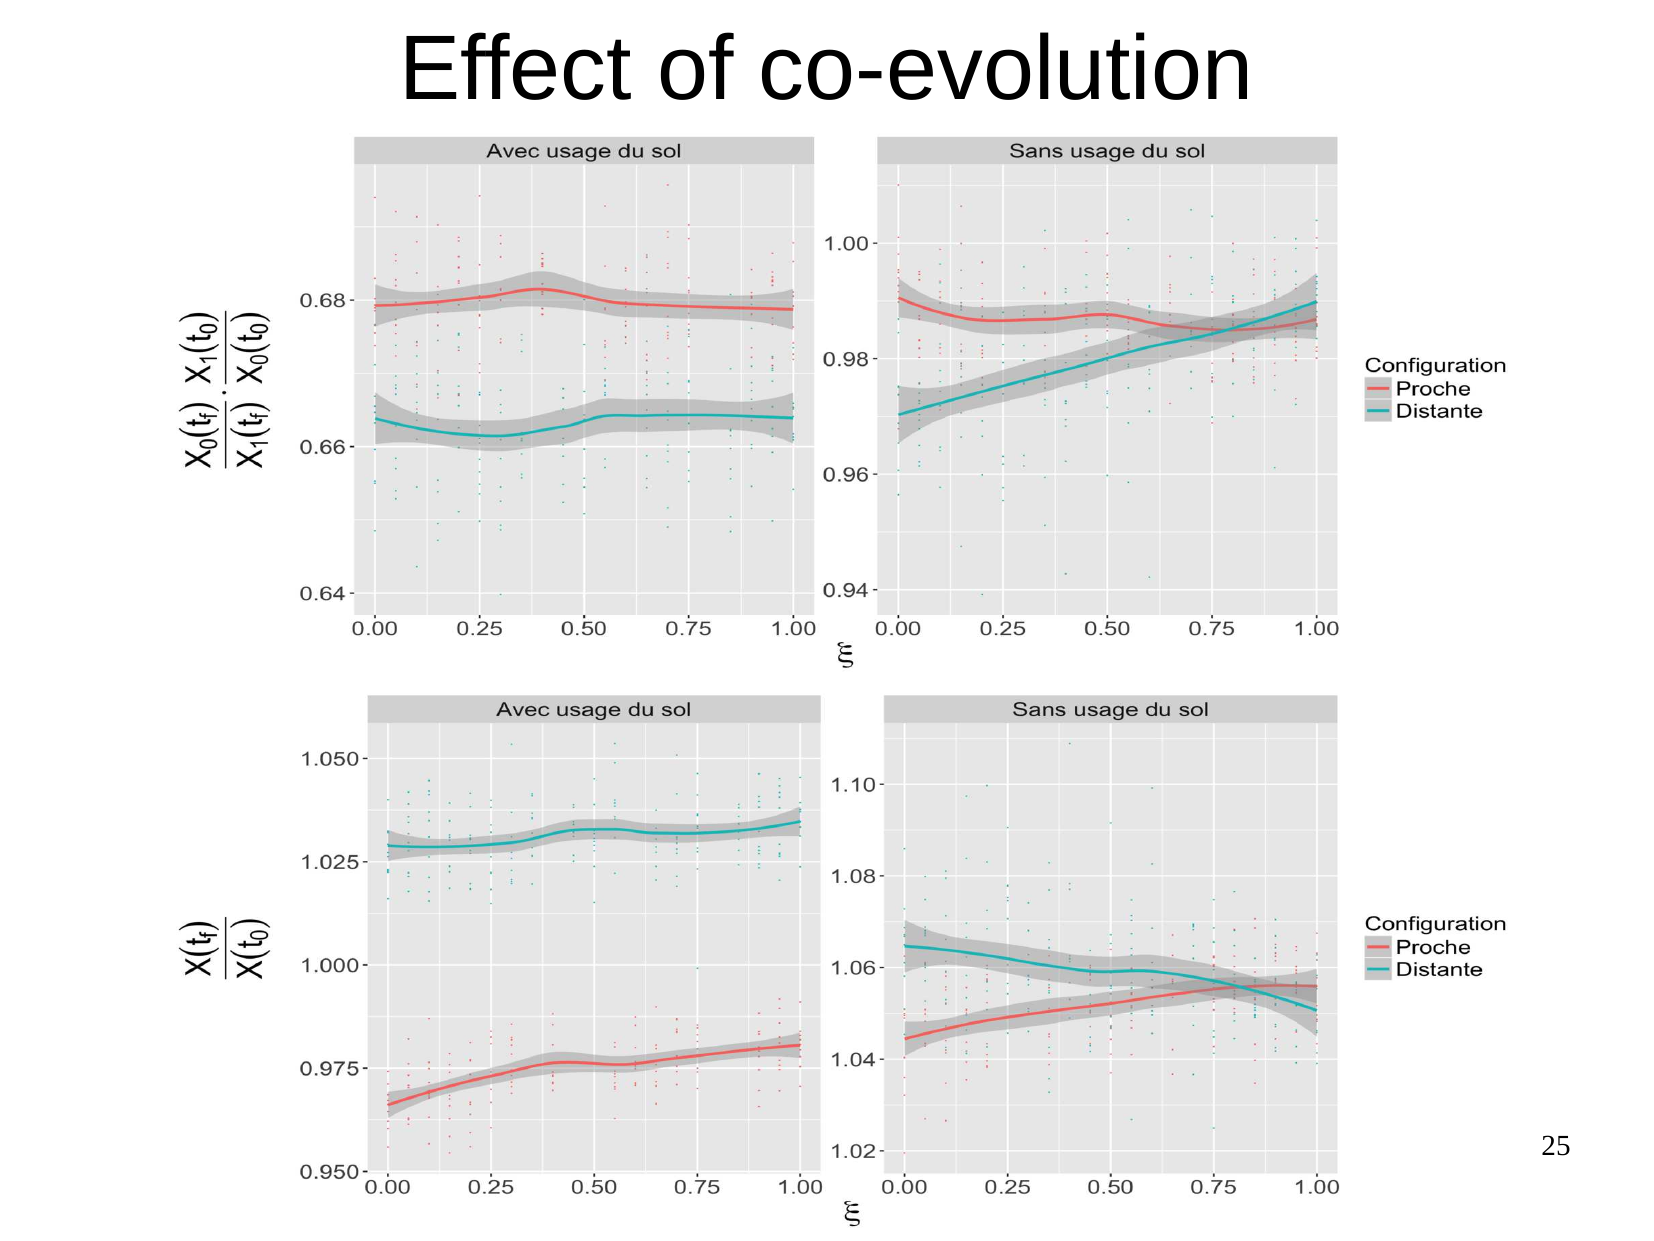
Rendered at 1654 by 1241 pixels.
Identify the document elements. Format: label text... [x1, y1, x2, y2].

title Effect of co-evolution [82, 0, 1571, 172]
picture [170, 124, 1524, 1241]
